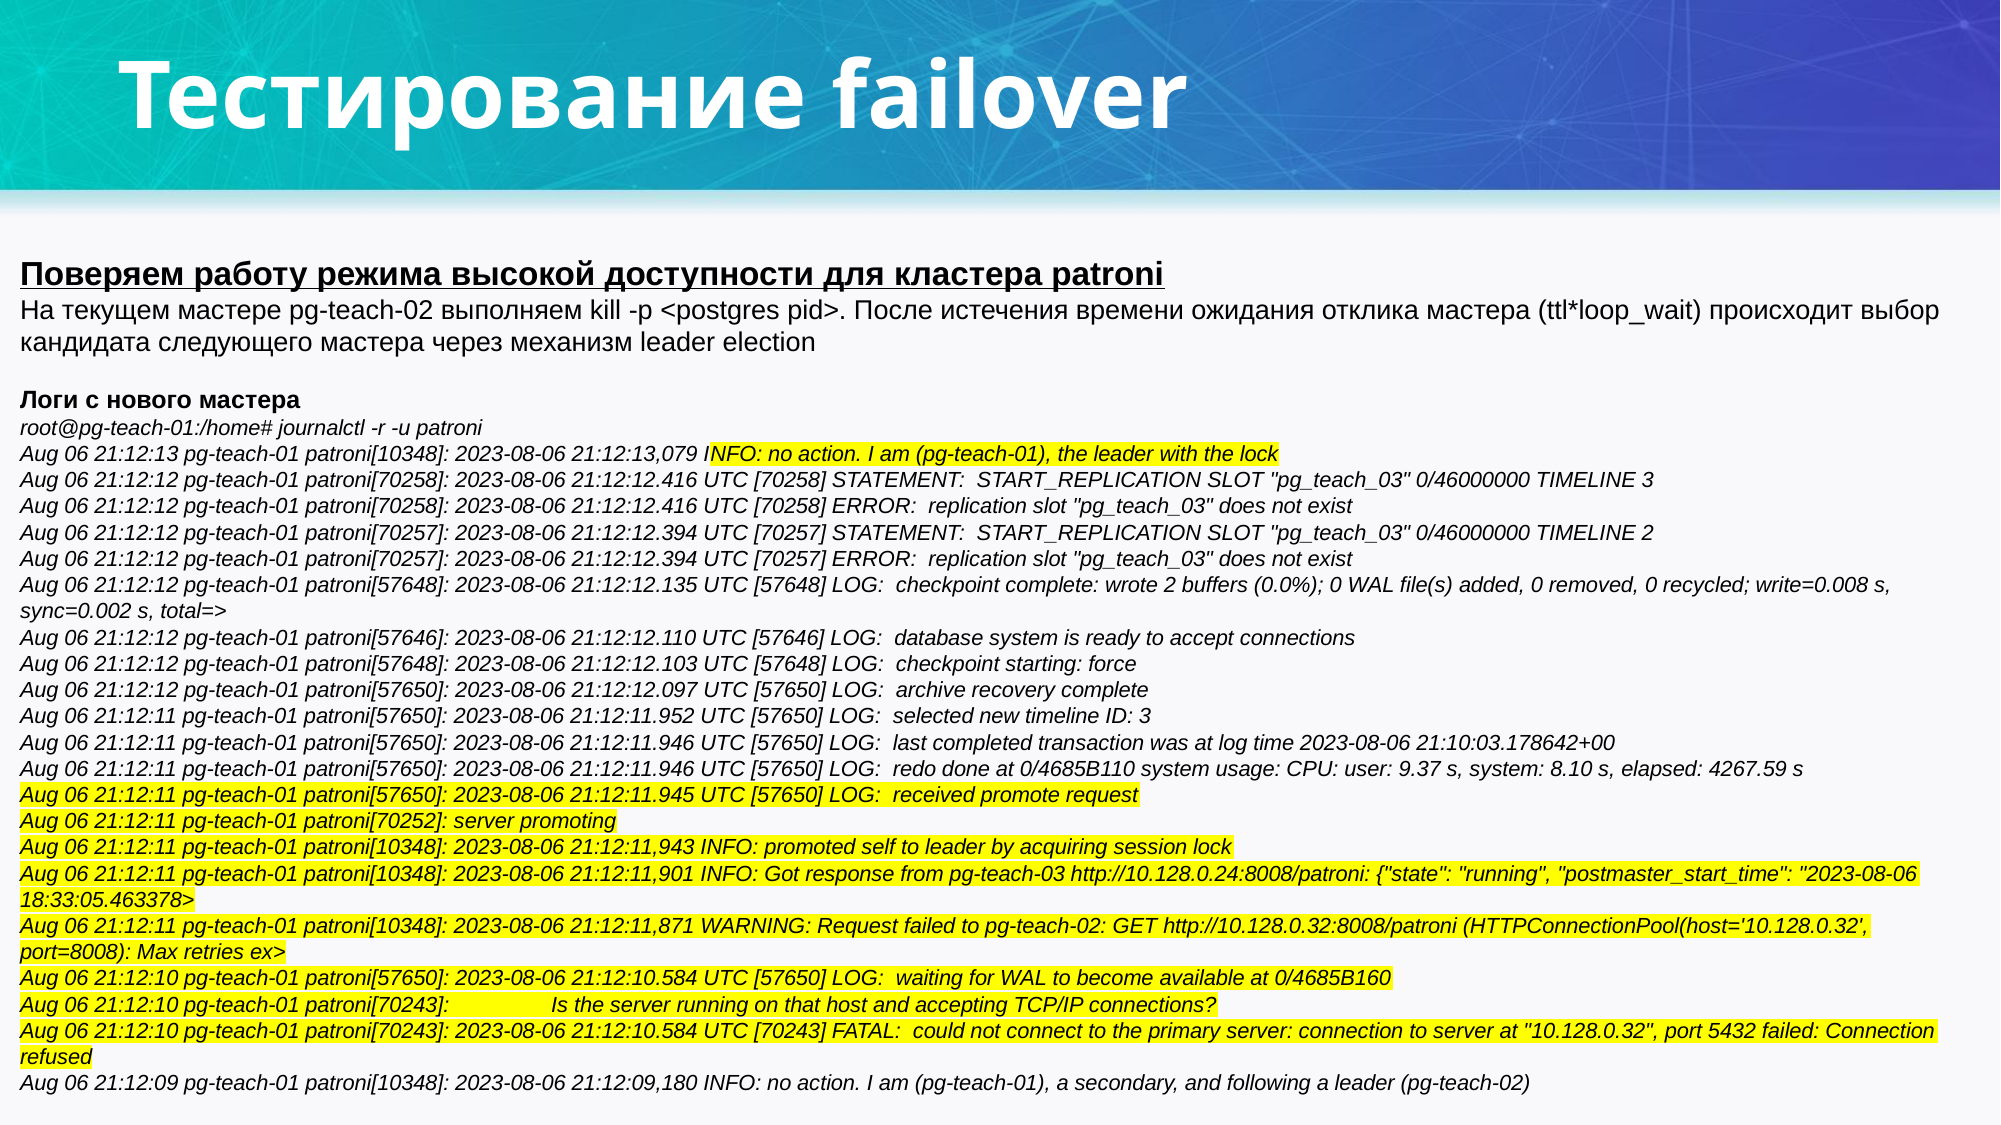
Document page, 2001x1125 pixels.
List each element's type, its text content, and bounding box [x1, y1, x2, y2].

picture [0, 0, 2000, 1125]
text_box Тестирование failover [409, 87, 429, 118]
text_box Поверяем работу режима высокой доступности для кластера patroni На текущем мастере pg-teach-02 выполняем kill -p <postgres pid>. После истечения времени ожидания отклика мастера (ttl*loop_wait) происходит выбор кандидата следующего мастера через механизм leader election Логи с нового мастера root@pg-teach-01:/home# journalctl -r -u patroni Aug 06 21:12:13 pg-teach-01 patroni[10348]: 2023-08-06 21:12:13,079 INFO: no action. I am (pg-teach-01), the leader with the lock Aug 06 21:12:12 pg-teach-01 patroni[70258]: 2023-08-06 21:12:12.416 UTC [70258] STATEMENT: START_REPLICATION SLOT "pg_teach_03" 0/46000000 TIMELINE 3 Aug 06 21:12:12 pg-teach-01 patroni[70258]: 2023-08-06 21:12:12.416 UTC [70258] ERROR: replication slot "pg_teach_03" does not exist Aug 06 21:12:12 pg-teach-01 patroni[70257]: 2023-08-06 21:12:12.394 UTC [70257] STATEMENT: START_REPLICATION SLOT "pg_teach_03" 0/46000000 TIMELINE 2 Aug 06 21:12:12 pg-teach-01 patroni[70257]: 2023-08-06 21:12:12.394 UTC [70257] ERROR: replication slot "pg_teach_03" does not exist Aug 06 21:12:12 pg-teach-01 patroni[57648]: 2023-08-06 21:12:12.135 UTC [57648] LOG: checkpoint complete: wrote 2 buffers (0.0%); 0 WAL file(s) added, 0 removed, 0 recycled; write=0.008 s, sync=0.002 s, total=> Aug 06 21:12:12 pg-teach-01 patroni[57646]: 2023-08-06 21:12:12.110 UTC [57646] LOG: database system is ready to accept connections Aug 06 21:12:12 pg-teach-01 patroni[57648]: 2023-08-06 21:12:12.103 UTC [57648] LOG: checkpoint starting: force Aug 06 21:12:12 pg-teach-01 patroni[57650]: 2023-08-06 21:12:12.097 UTC [57650] LOG: archive recovery complete Aug 06 21:12:11 pg-teach-01 patroni[57650]: 2023-08-06 21:12:11.952 UTC [57650] LOG: selected new timeline ID: 3 Aug 06 21:12:11 pg-teach-01 patroni[57650]: 2023-08-06 21:12:11.946 UTC [57650] LOG: last completed transaction was at log time 2023-08-06 21:10:03.178642+00 Aug 06 21:12:11 pg-teach-01 patroni[57650]: 2023-08-06 21:12:11.946 UTC [57650] LOG: redo done at 0/4685B110 system usage: CPU: user: 9.37 s, system: 8.10 s, elapsed: 4267.59 s Aug 06 21:12:11 pg-teach-01 patroni[57650]: 2023-08-06 21:12:11.945 UTC [57650] LOG: received promote request Aug 06 21:12:11 pg-teach-01 patroni[70252]: server promoting Aug 06 21:12:11 pg-teach-01 patroni[10348]: 2023-08-06 21:12:11,943 INFO: promoted self to leader by acquiring session lock Aug 06 21:12:11 pg-teach-01 patroni[10348]: 2023-08-06 21:12:11,901 INFO: Got response from pg-teach-03 http://10.128.0.24:8008/patroni: {"state": "running", "postmaster_start_time": "2023-08-06 18:33:05.463378> Aug 06 21:12:11 pg-teach-01 patroni[10348]: 2023-08-06 21:12:11,871 WARNING: Request failed to pg-teach-02: GET http://10.128.0.32:8008/patroni (HTTPConnectionPool(host='10.128.0.32', port=8008): Max retries ex> Aug 06 21:12:10 pg-teach-01 patroni[57650]: 2023-08-06 21:12:10.584 UTC [57650] LOG: waiting for WAL to become available at 0/4685B160 Aug 06 21:12:10 pg-teach-01 patroni[70243]: Is the server running on that host and accepting TCP/IP connections? Aug 06 21:12:10 pg-teach-01 patroni[70243]: 2023-08-06 21:12:10.584 UTC [70243] FATAL: could not connect to the primary server: connection to server at "10.128.0.32", port 5432 failed: Connection refused Aug 06 21:12:09 pg-teach-01 patroni[10348]: 2023-08-06 21:12:09,180 INFO: no action. I am (pg-teach-01), a secondary, and following a leader (pg-teach-02) [5, 237, 1979, 1125]
text_box Тестирование failover [117, 57, 1882, 139]
